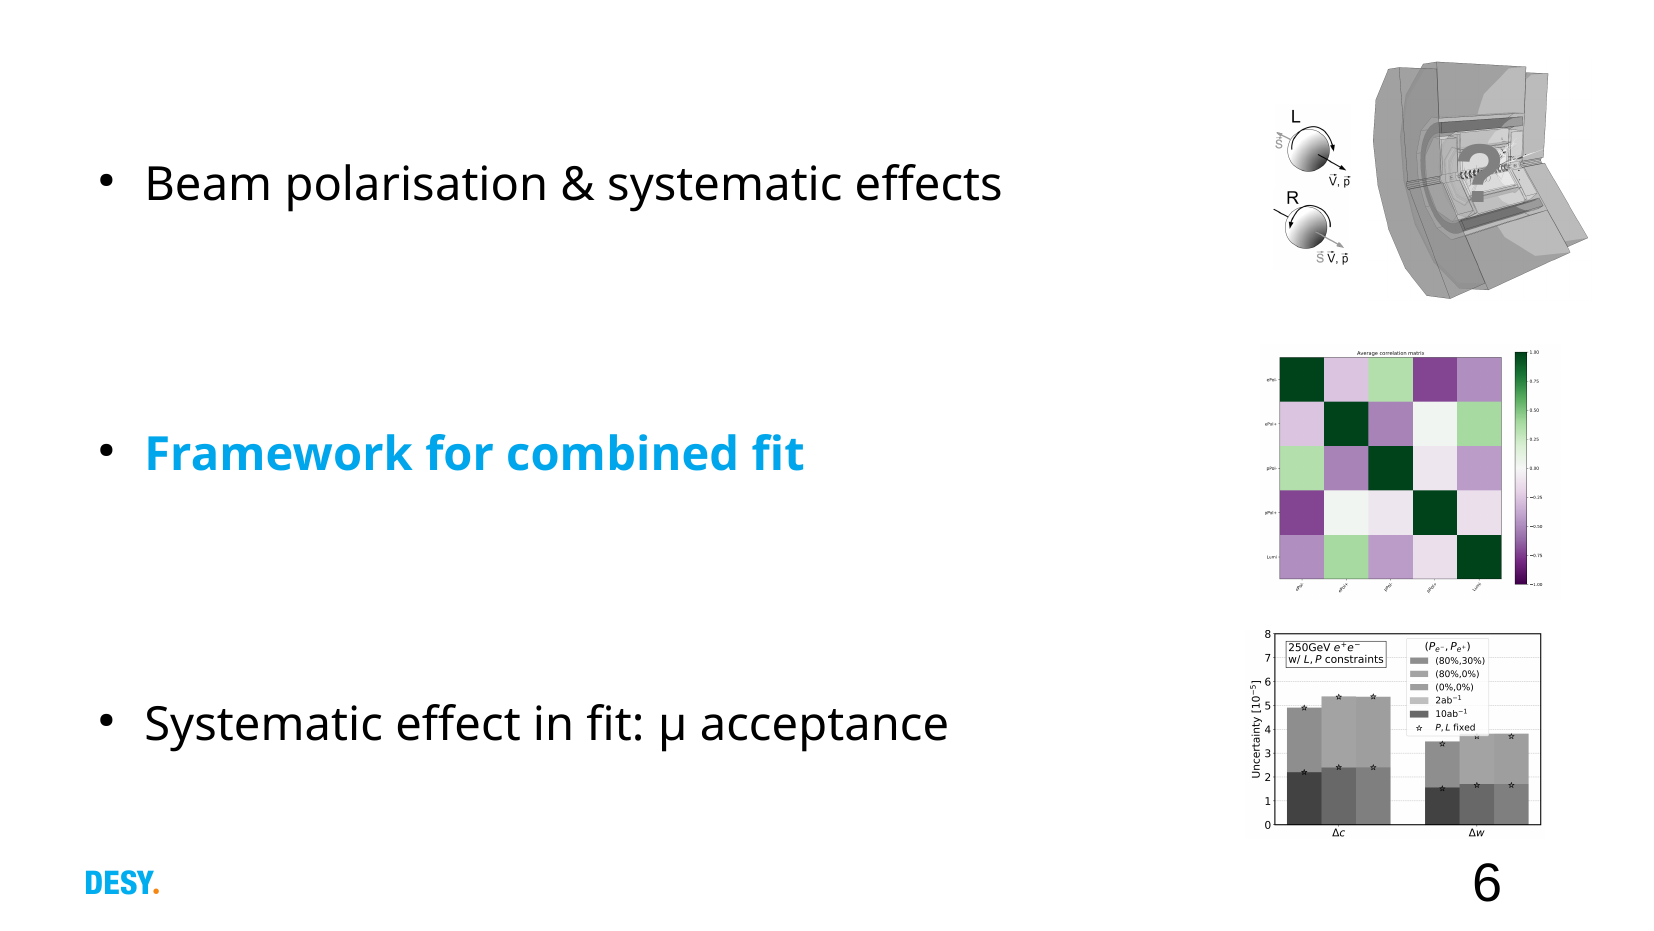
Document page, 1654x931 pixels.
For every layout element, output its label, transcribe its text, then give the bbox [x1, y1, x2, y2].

picture [1273, 105, 1351, 270]
text_box ? [1440, 120, 1521, 236]
picture [1260, 344, 1561, 601]
picture [1365, 60, 1592, 301]
picture [1245, 630, 1546, 839]
list Beam polarisation & systematic effects Framework for combined fit Systematic effect in fit: μ acceptance [82, 60, 1571, 758]
